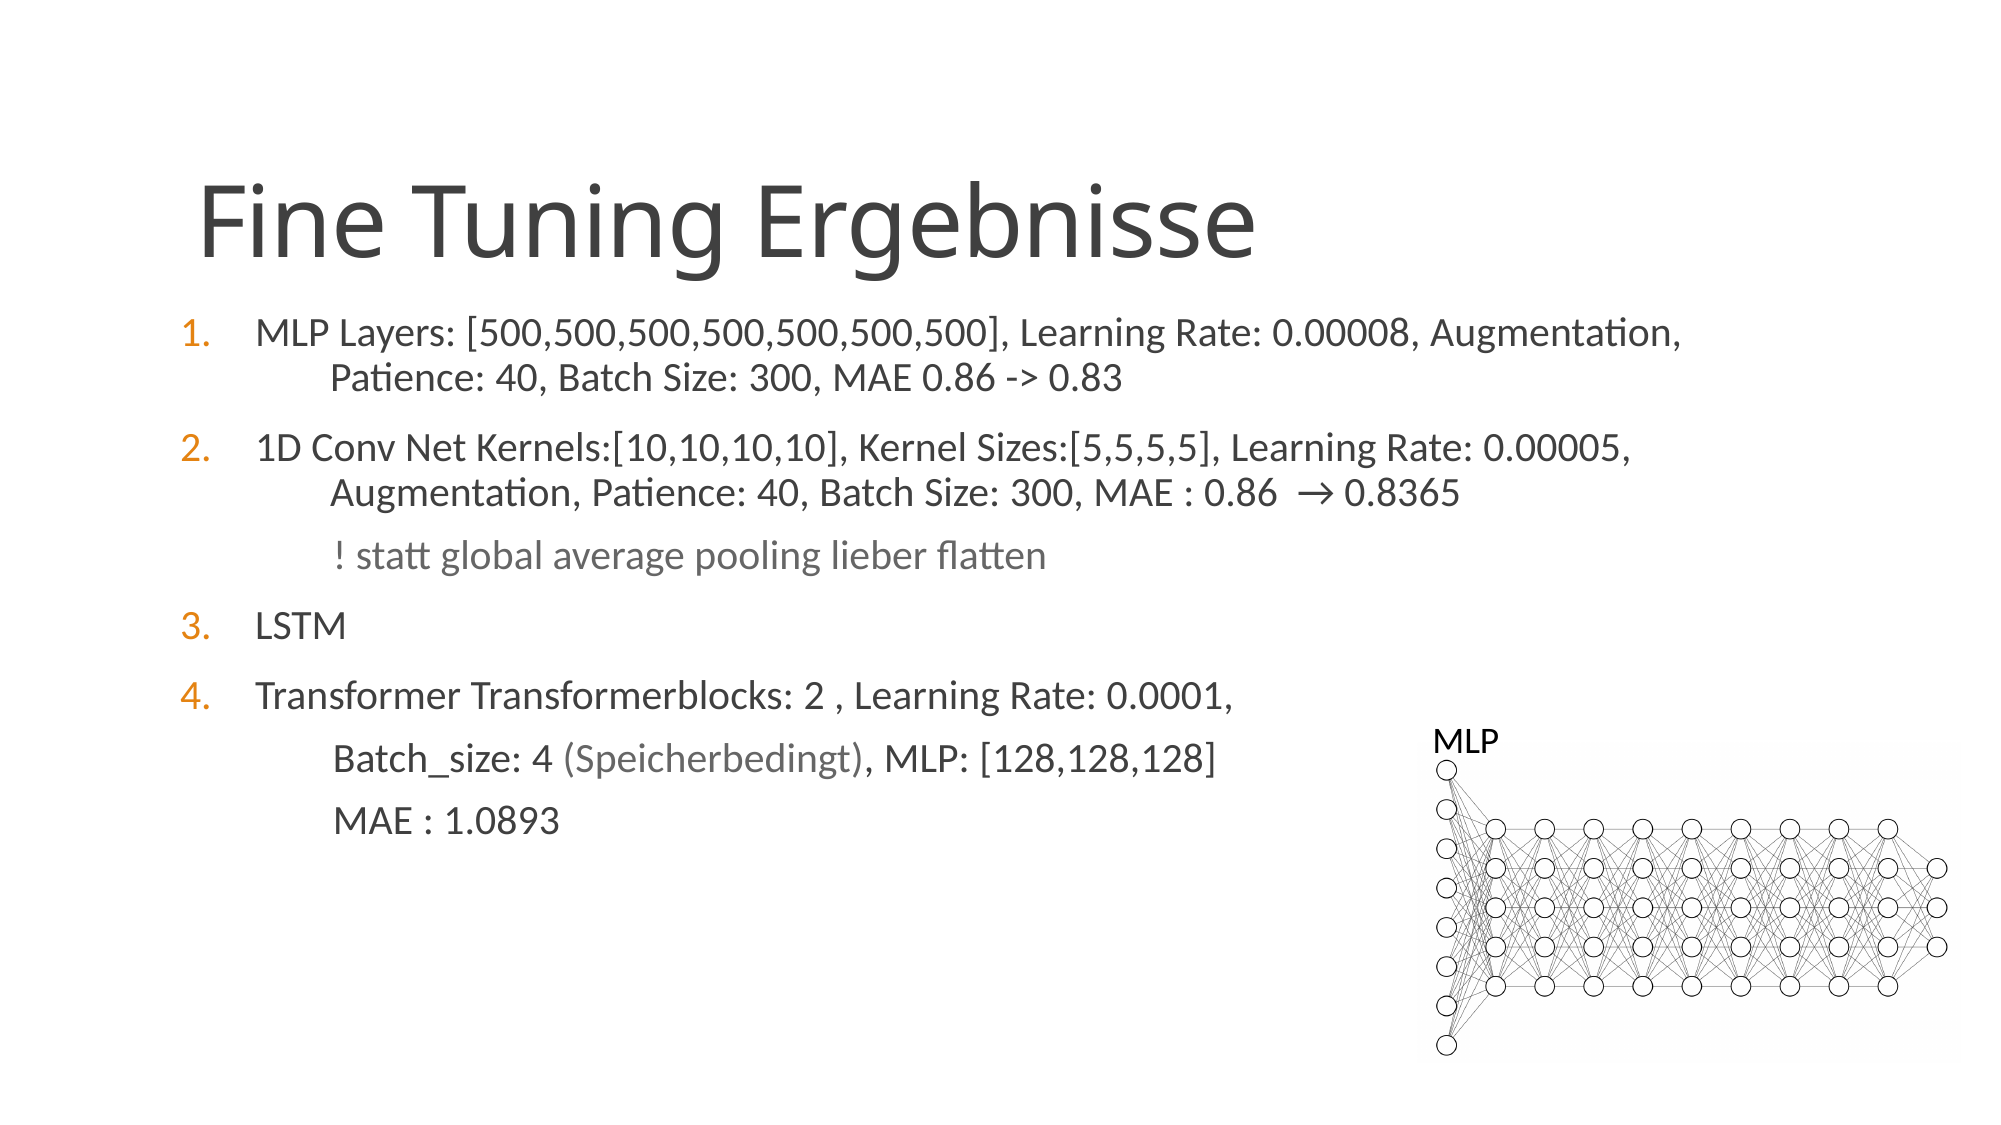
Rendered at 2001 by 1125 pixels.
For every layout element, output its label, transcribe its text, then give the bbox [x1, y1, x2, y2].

list MLP Layers: [500,500,500,500,500,500,500], Learning Rate: 0.00008, Augmentation, Patience: 40, Batch Size: 300, MAE 0.86 -> 0.83 1D Conv Net Kernels:[10,10,10,10], Kernel Sizes:[5,5,5,5], Learning Rate: 0.00005, Augmentation, Patience: 40, Batch Size: 300, MAE : 0.86 → 0.8365 ! statt global average pooling lieber flatten LSTM Transformer Transformerblocks: 2 , Learning Rate: 0.0001, Batch_size: 4 (Speicherbedingt), MLP: [128,128,128] MAE : 1.0893 [180, 302, 1831, 963]
picture [1417, 742, 1961, 1063]
text_box MLP [1417, 708, 1536, 814]
title Fine Tuning Ergebnisse [180, 47, 1831, 286]
